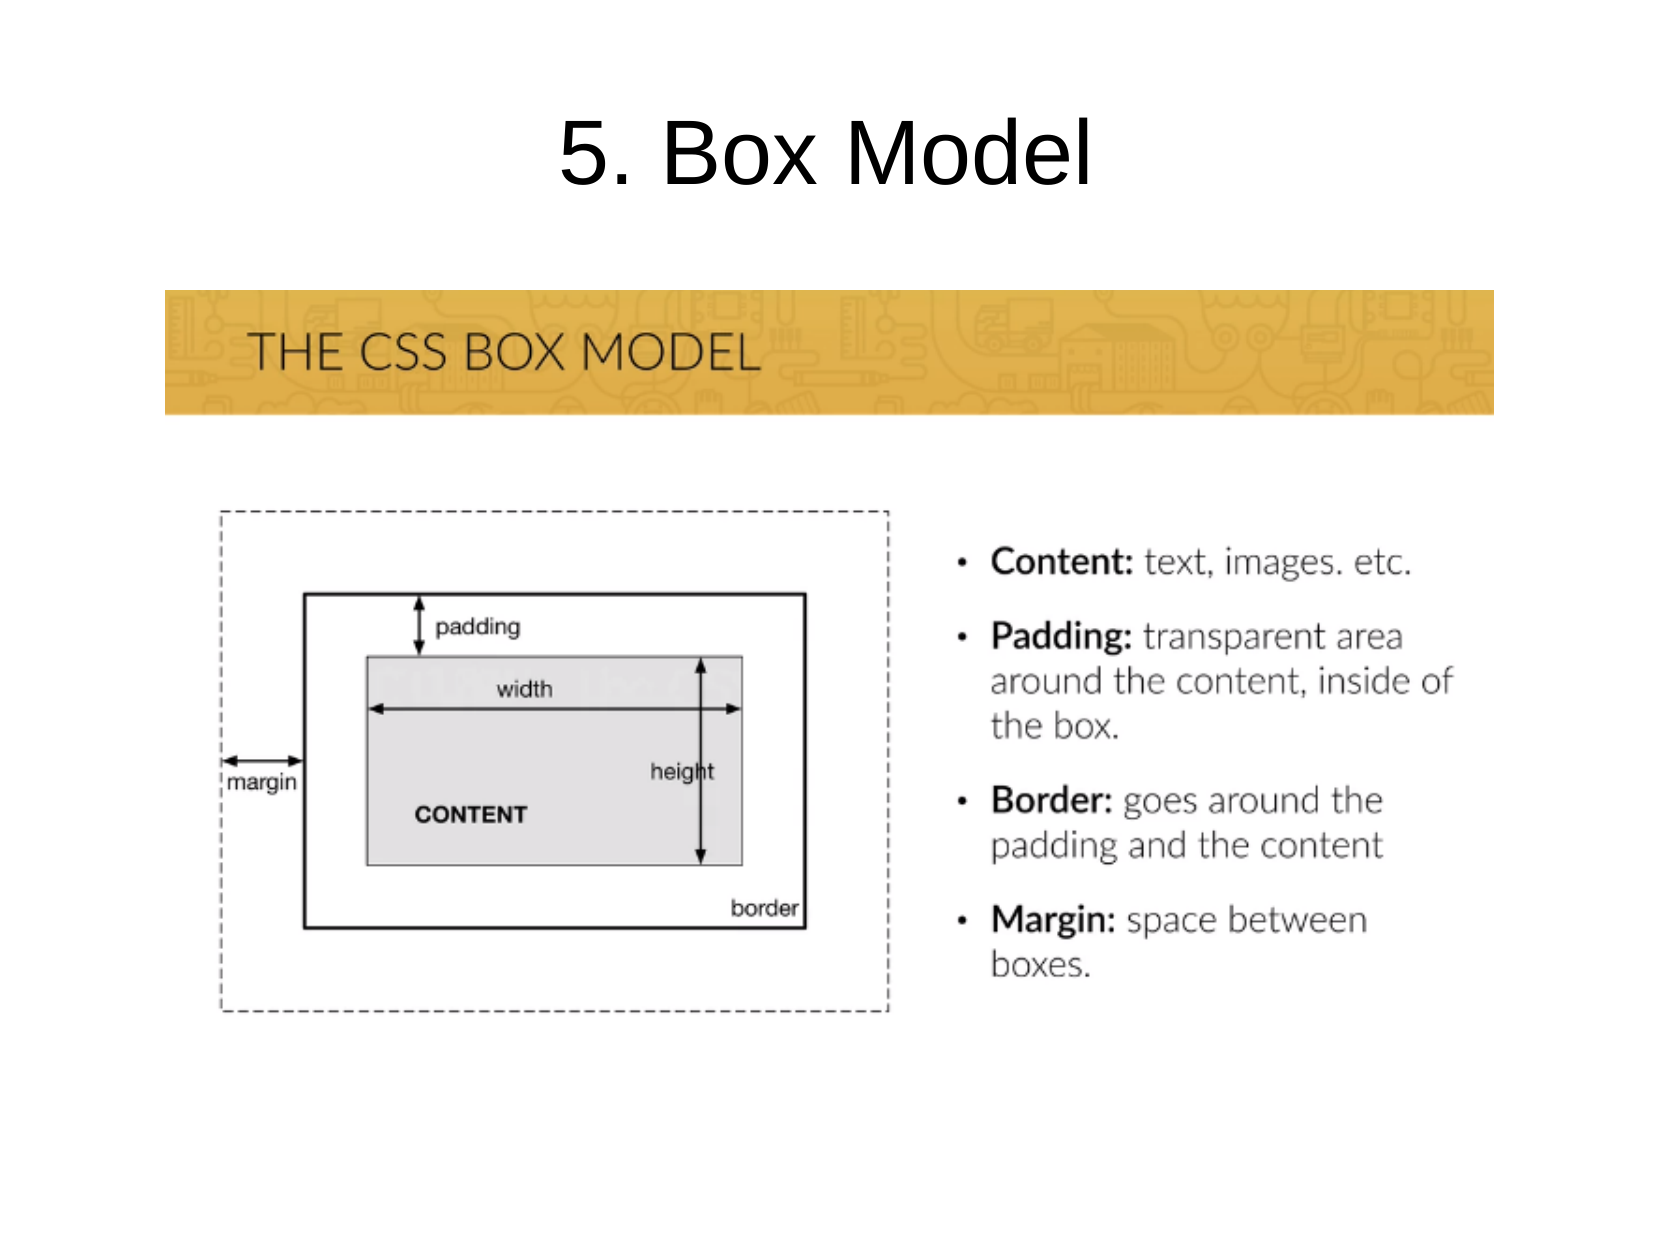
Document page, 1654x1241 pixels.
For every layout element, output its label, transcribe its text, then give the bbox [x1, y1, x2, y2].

title 5. Box Model [82, 49, 1571, 257]
picture [165, 290, 1494, 1111]
